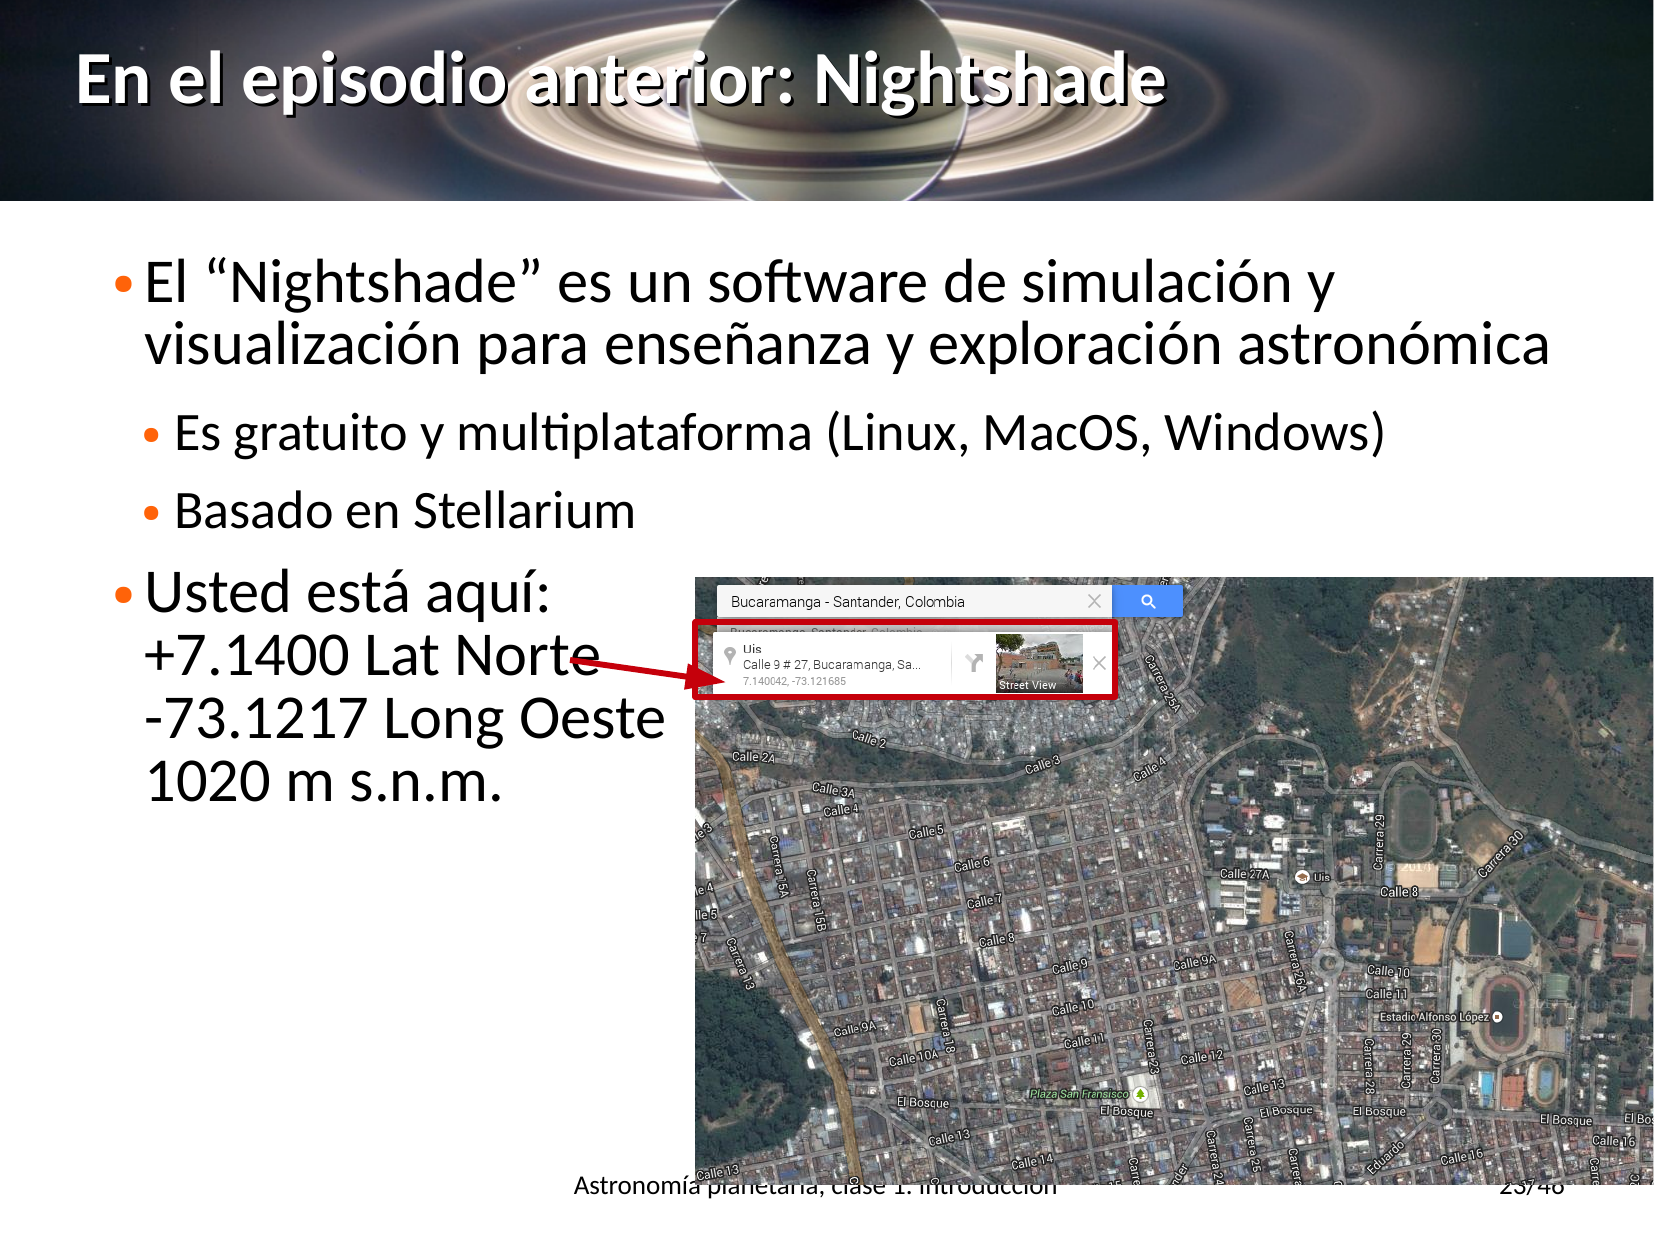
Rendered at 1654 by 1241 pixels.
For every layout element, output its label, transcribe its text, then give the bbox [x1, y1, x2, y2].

picture [695, 577, 1654, 1186]
list El “Nightshade” es un software de simulación y visualización para enseñanza y exploración astronómica Es gratuito y multiplataforma (Linux, MacOS, Windows) Basado en Stellarium Usted está aquí: +7.1400 Lat Norte -73.1217 Long Oeste 1020 m s.n.m. [82, 255, 1571, 1156]
title En el episodio anterior: Nightshade [75, 19, 1564, 151]
picture [698, 625, 1112, 694]
picture [0, 0, 1654, 201]
